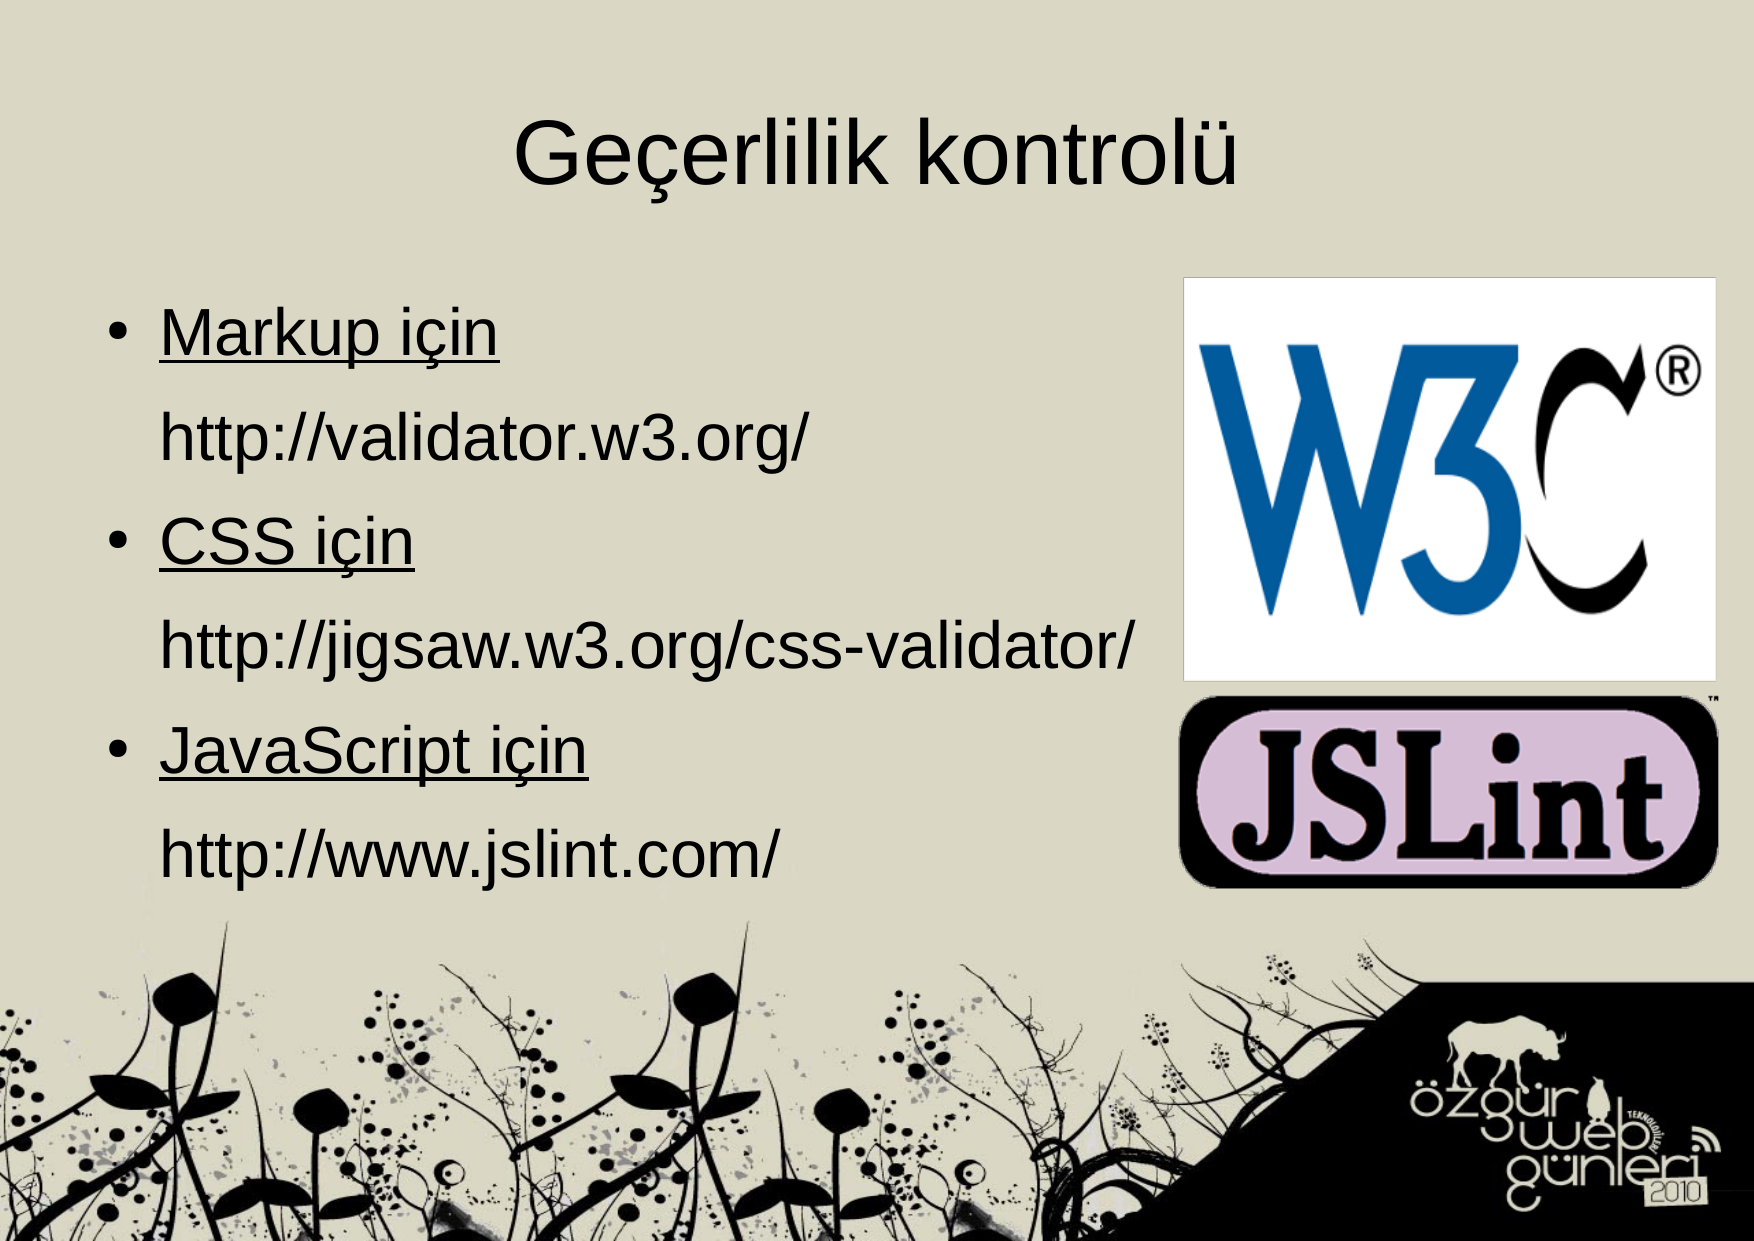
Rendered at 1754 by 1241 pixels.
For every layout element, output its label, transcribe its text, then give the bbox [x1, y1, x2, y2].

title Geçerlilik kontrolü [87, 49, 1667, 257]
list Markup için http://validator.w3.org/ CSS için http://jigsaw.w3.org/css-validator/ JavaScript için http://www.jslint.com/ [88, 295, 1668, 1114]
picture [0, 0, 1754, 1241]
